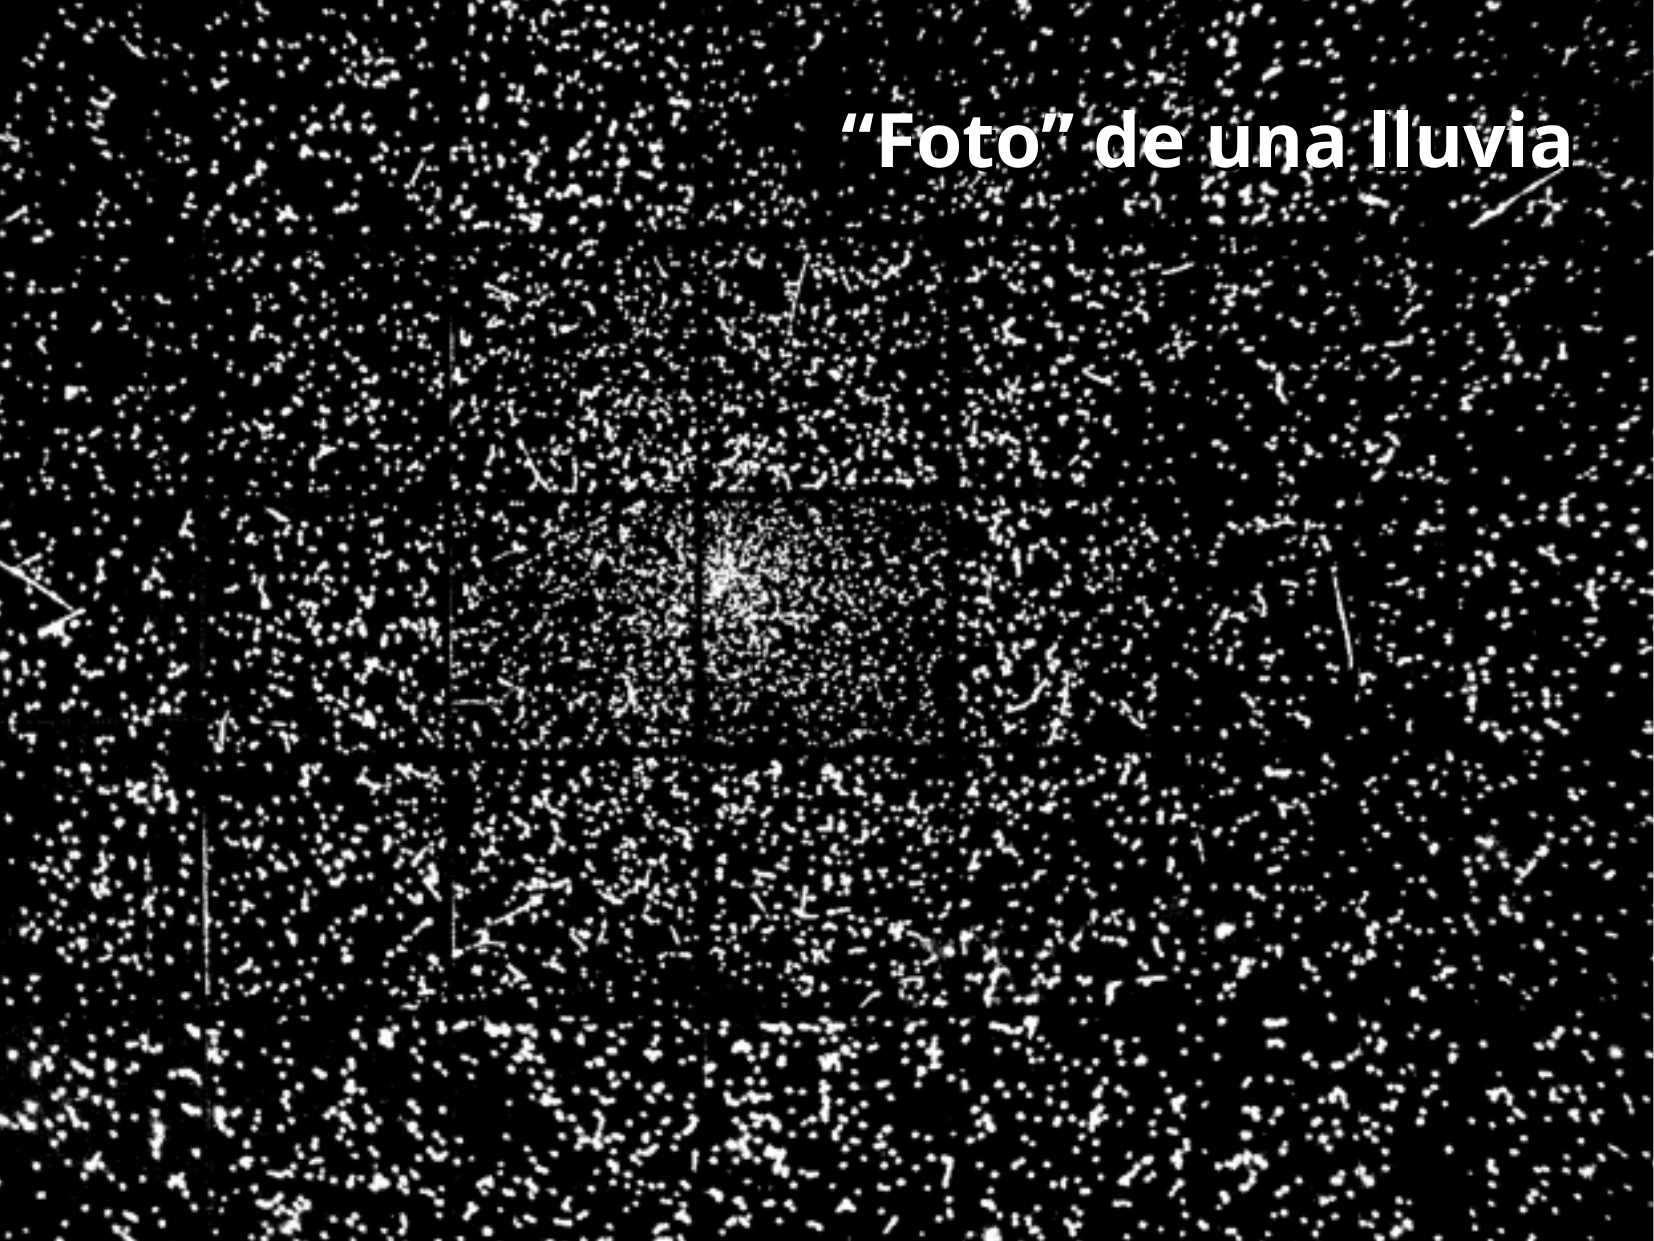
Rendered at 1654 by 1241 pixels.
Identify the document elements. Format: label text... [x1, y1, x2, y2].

title “Foto” de una lluvia [86, 49, 1575, 226]
picture [0, 0, 1654, 1241]
